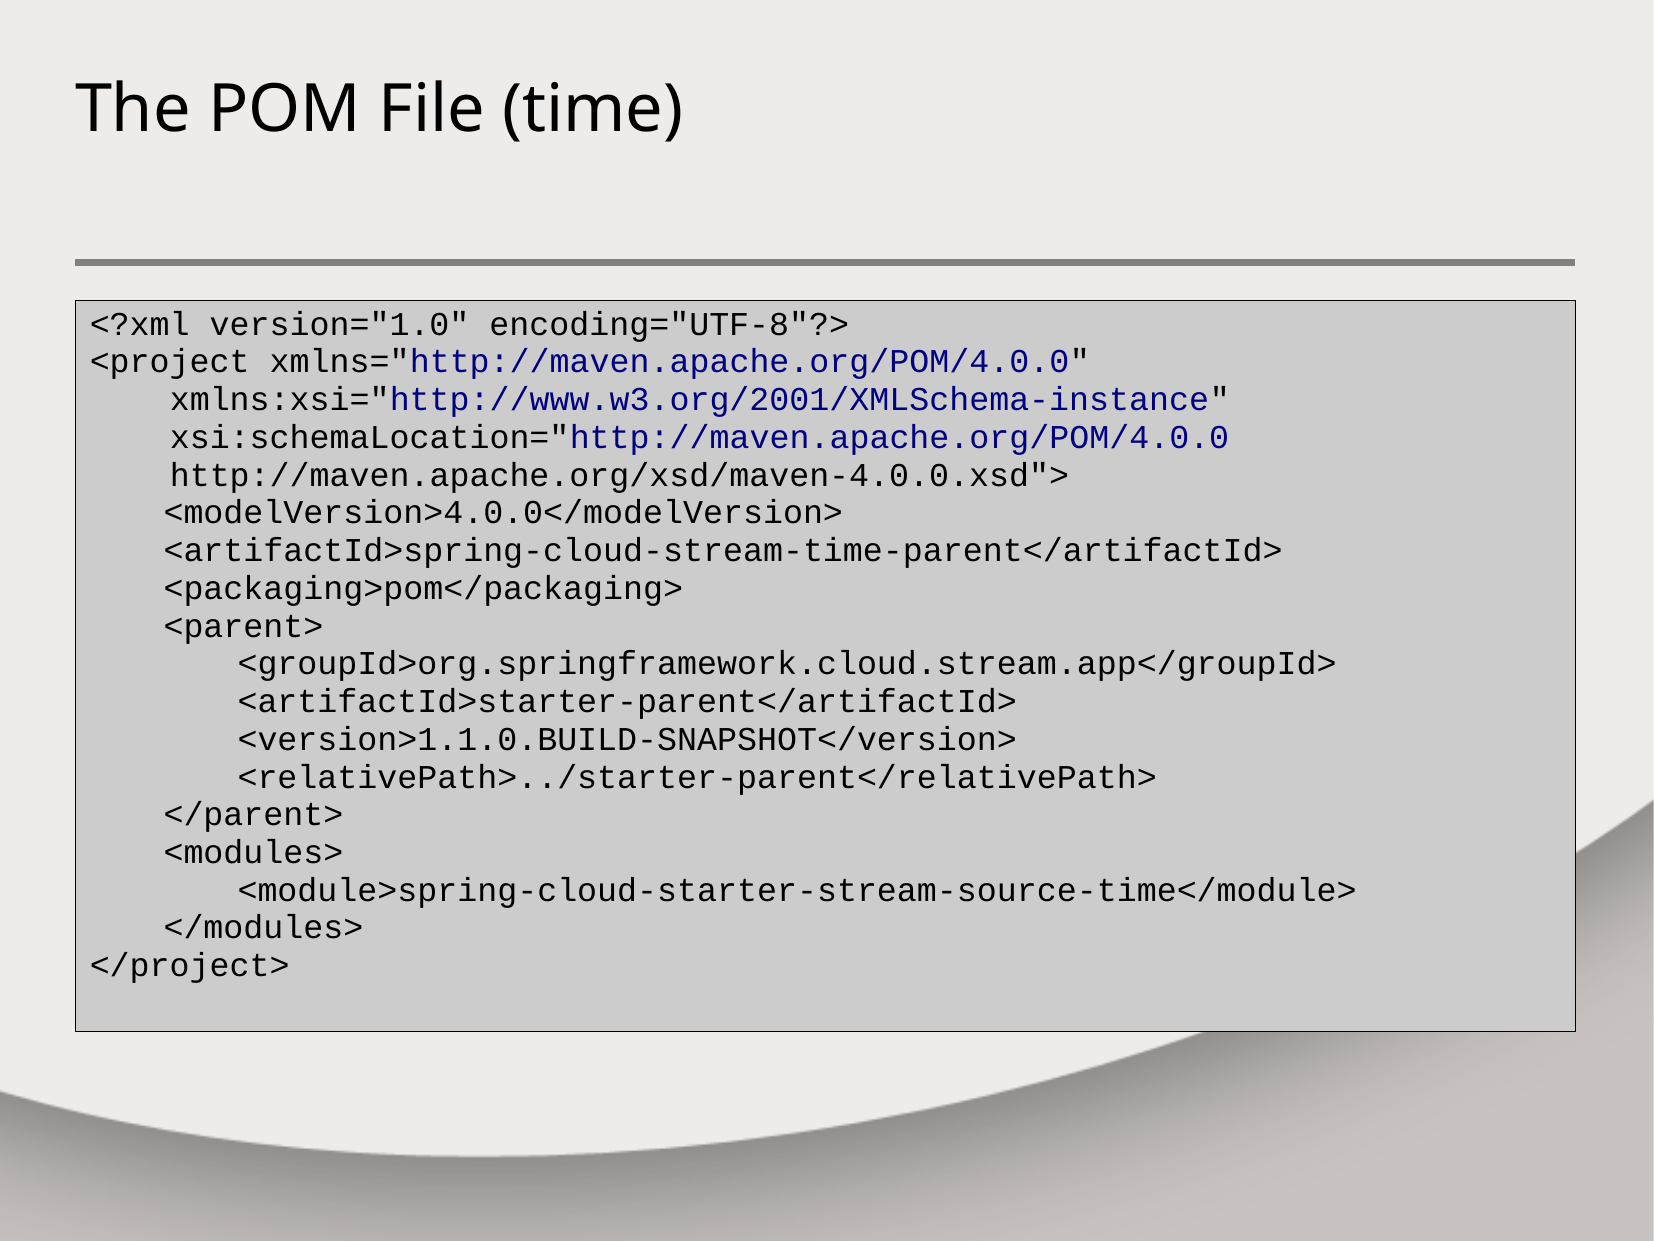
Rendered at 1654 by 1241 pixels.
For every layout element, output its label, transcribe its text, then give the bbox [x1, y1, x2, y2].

text_box <?xml version="1.0" encoding="UTF-8"?> <project xmlns="http://maven.apache.org/POM/4.0.0" xmlns:xsi="http://www.w3.org/2001/XMLSchema-instance" xsi:schemaLocation="http://maven.apache.org/POM/4.0.0 http://maven.apache.org/xsd/maven-4.0.0.xsd"> <modelVersion>4.0.0</modelVersion> <artifactId>spring-cloud-stream-time-parent</artifactId> <packaging>pom</packaging> <parent> <groupId>org.springframework.cloud.stream.app</groupId> <artifactId>starter-parent</artifactId> <version>1.1.0.BUILD-SNAPSHOT</version> <relativePath>../starter-parent</relativePath> </parent> <modules> <module>spring-cloud-starter-stream-source-time</module> </modules> </project> [75, 300, 1576, 1032]
title The POM File (time) [75, 75, 1576, 226]
picture [0, 0, 1654, 1241]
